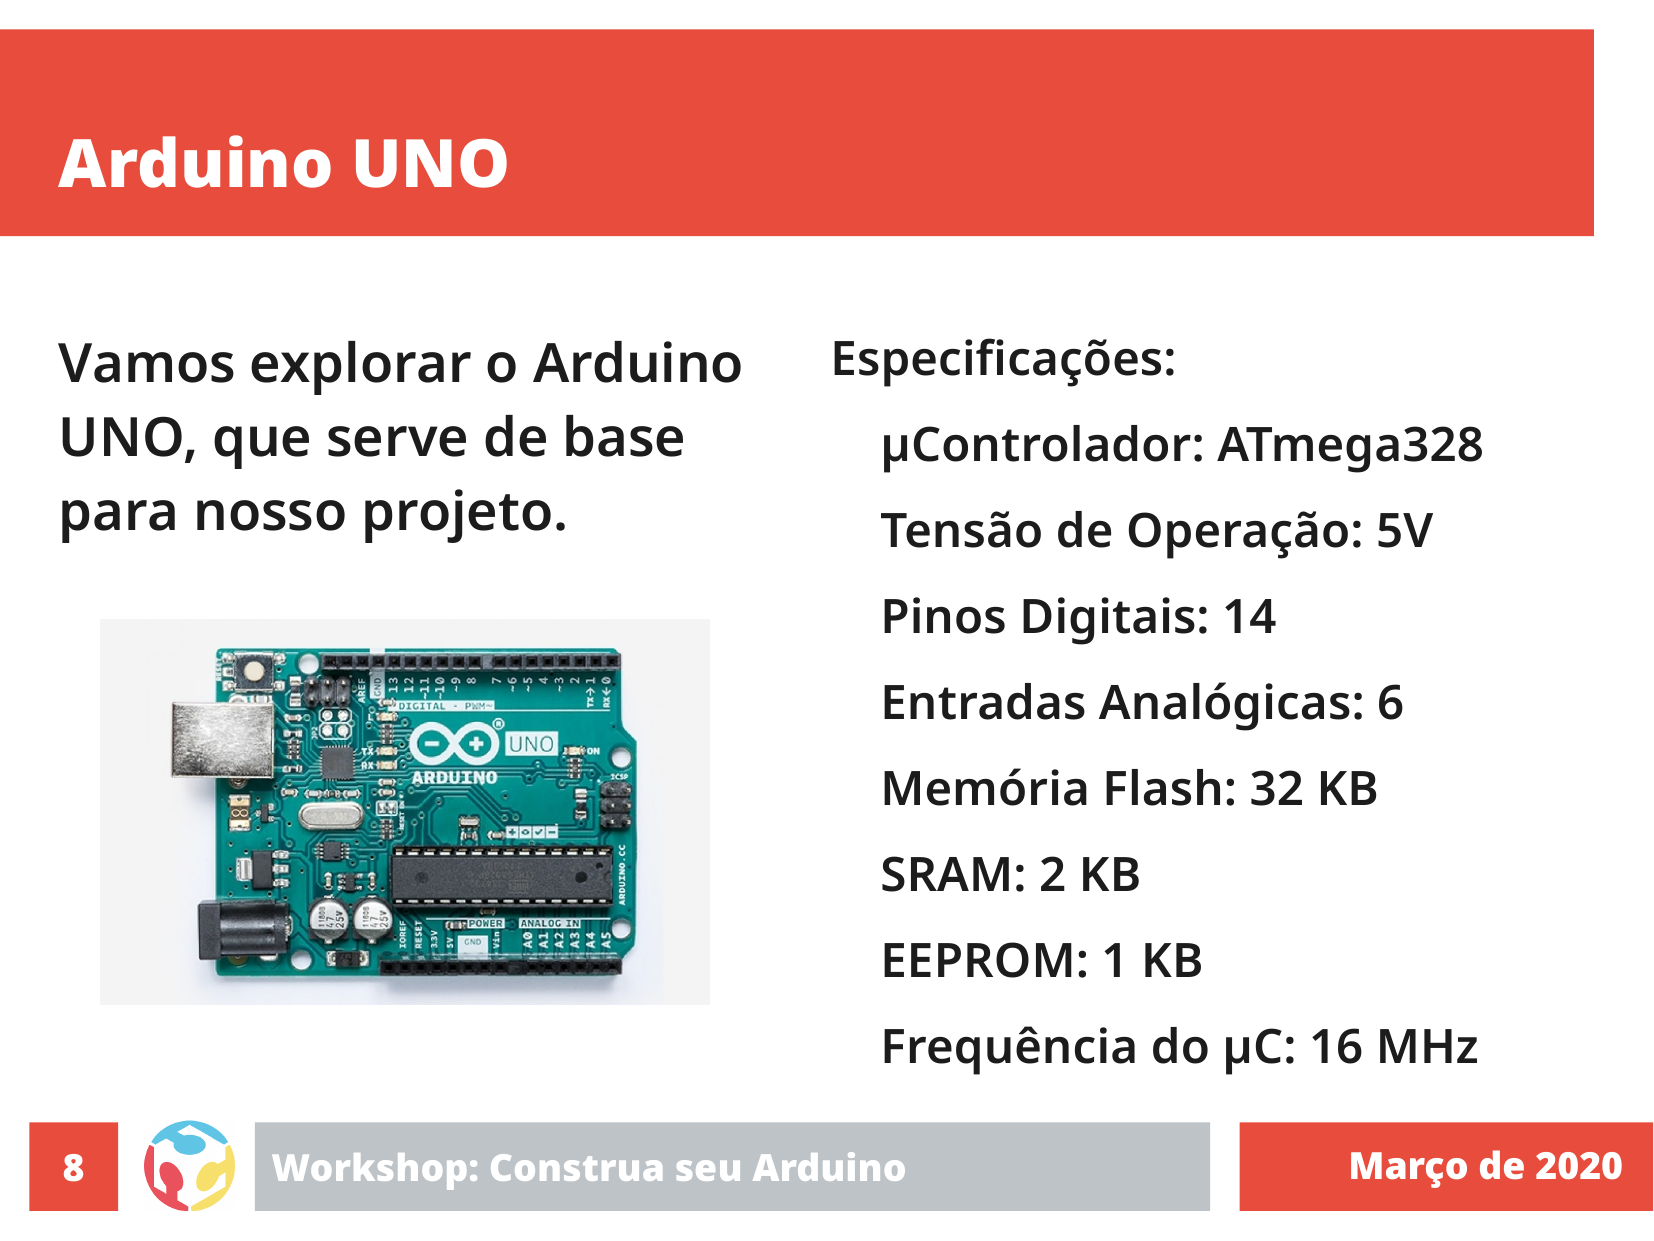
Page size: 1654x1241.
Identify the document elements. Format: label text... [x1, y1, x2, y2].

picture [144, 1120, 235, 1211]
list Especificações: µControlador: ATmega328 Tensão de Operação: 5V Pinos Digitais: 14 Entradas Analógicas: 6 Memória Flash: 32 KB SRAM: 2 KB EEPROM: 1 KB Frequência do µC: 16 MHz [830, 324, 1566, 1093]
title Arduino UNO [58, 59, 1594, 207]
list Vamos explorar o Arduino UNO, que serve de base para nosso projeto. [58, 324, 794, 1093]
picture [100, 619, 710, 1006]
